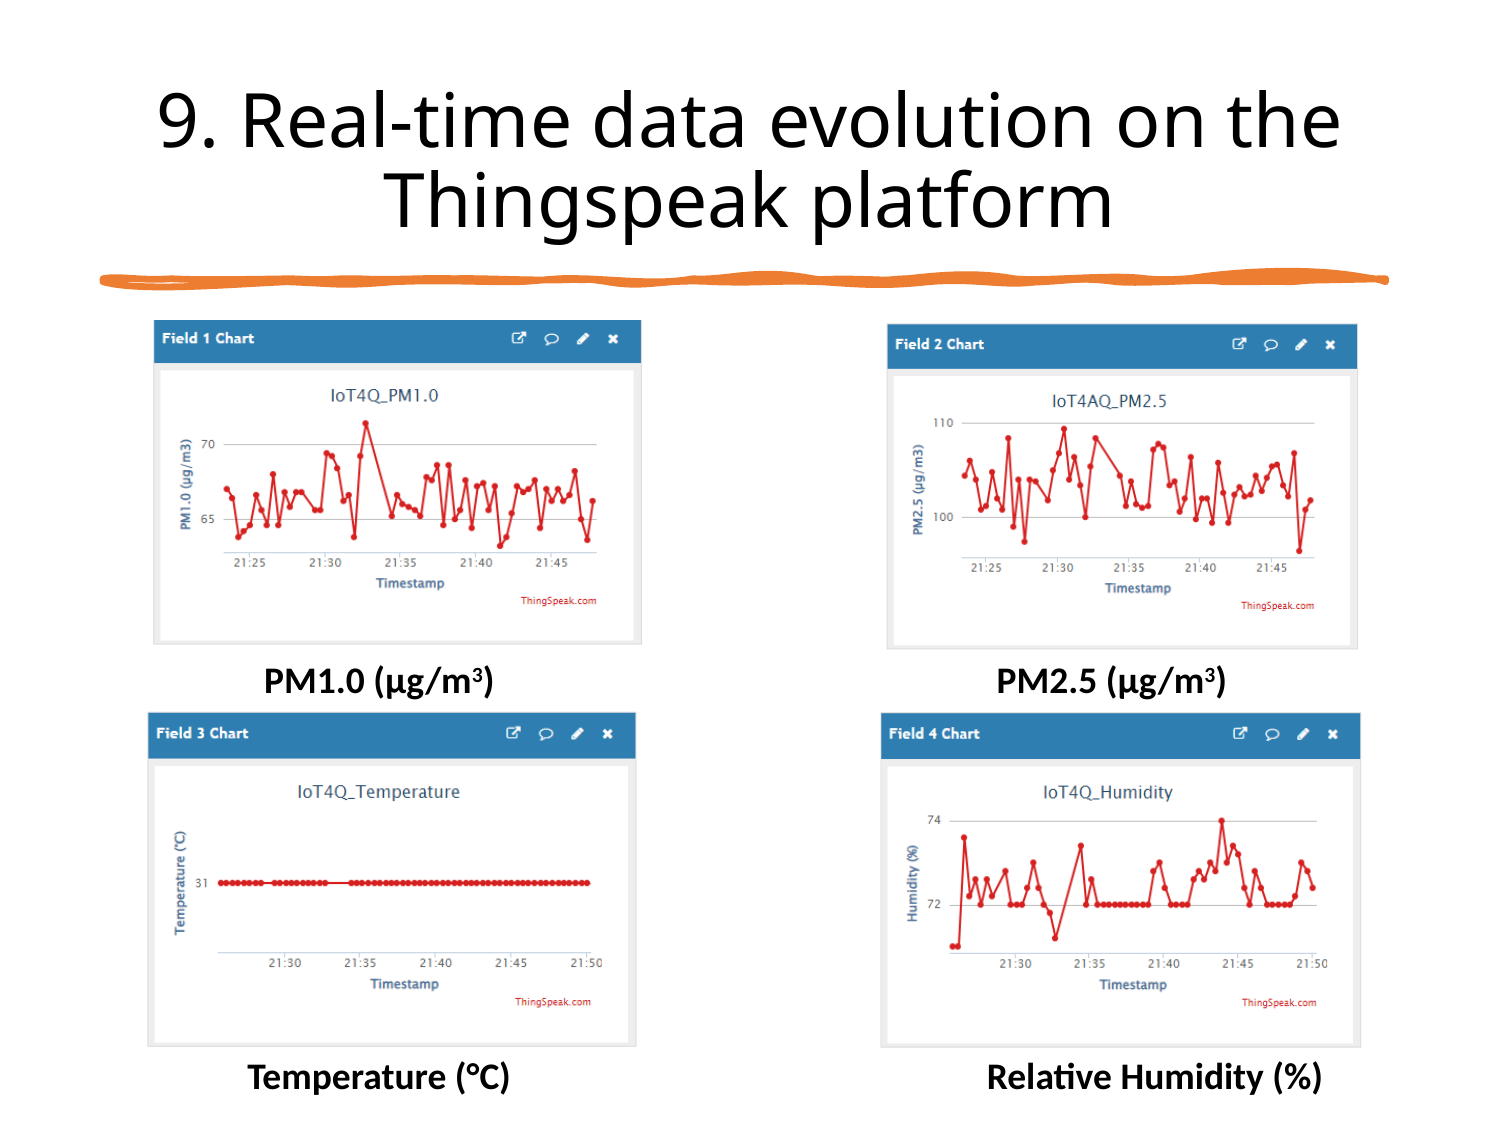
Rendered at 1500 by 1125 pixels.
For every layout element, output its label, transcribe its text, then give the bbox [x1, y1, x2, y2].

title 9. Real-time data evolution on the Thingspeak platform [103, 54, 1397, 272]
picture [141, 320, 650, 651]
text_box Relative Humidity (%) [972, 1053, 1339, 1106]
text_box PM2.5 (µg/m3) [981, 653, 1243, 709]
text_box Temperature (°C) [232, 1053, 527, 1106]
picture [880, 709, 1365, 1053]
picture [141, 710, 642, 1053]
picture [880, 318, 1365, 653]
text_box PM1.0 (µg/m3) [249, 651, 510, 709]
text_box [103, 267, 1386, 286]
